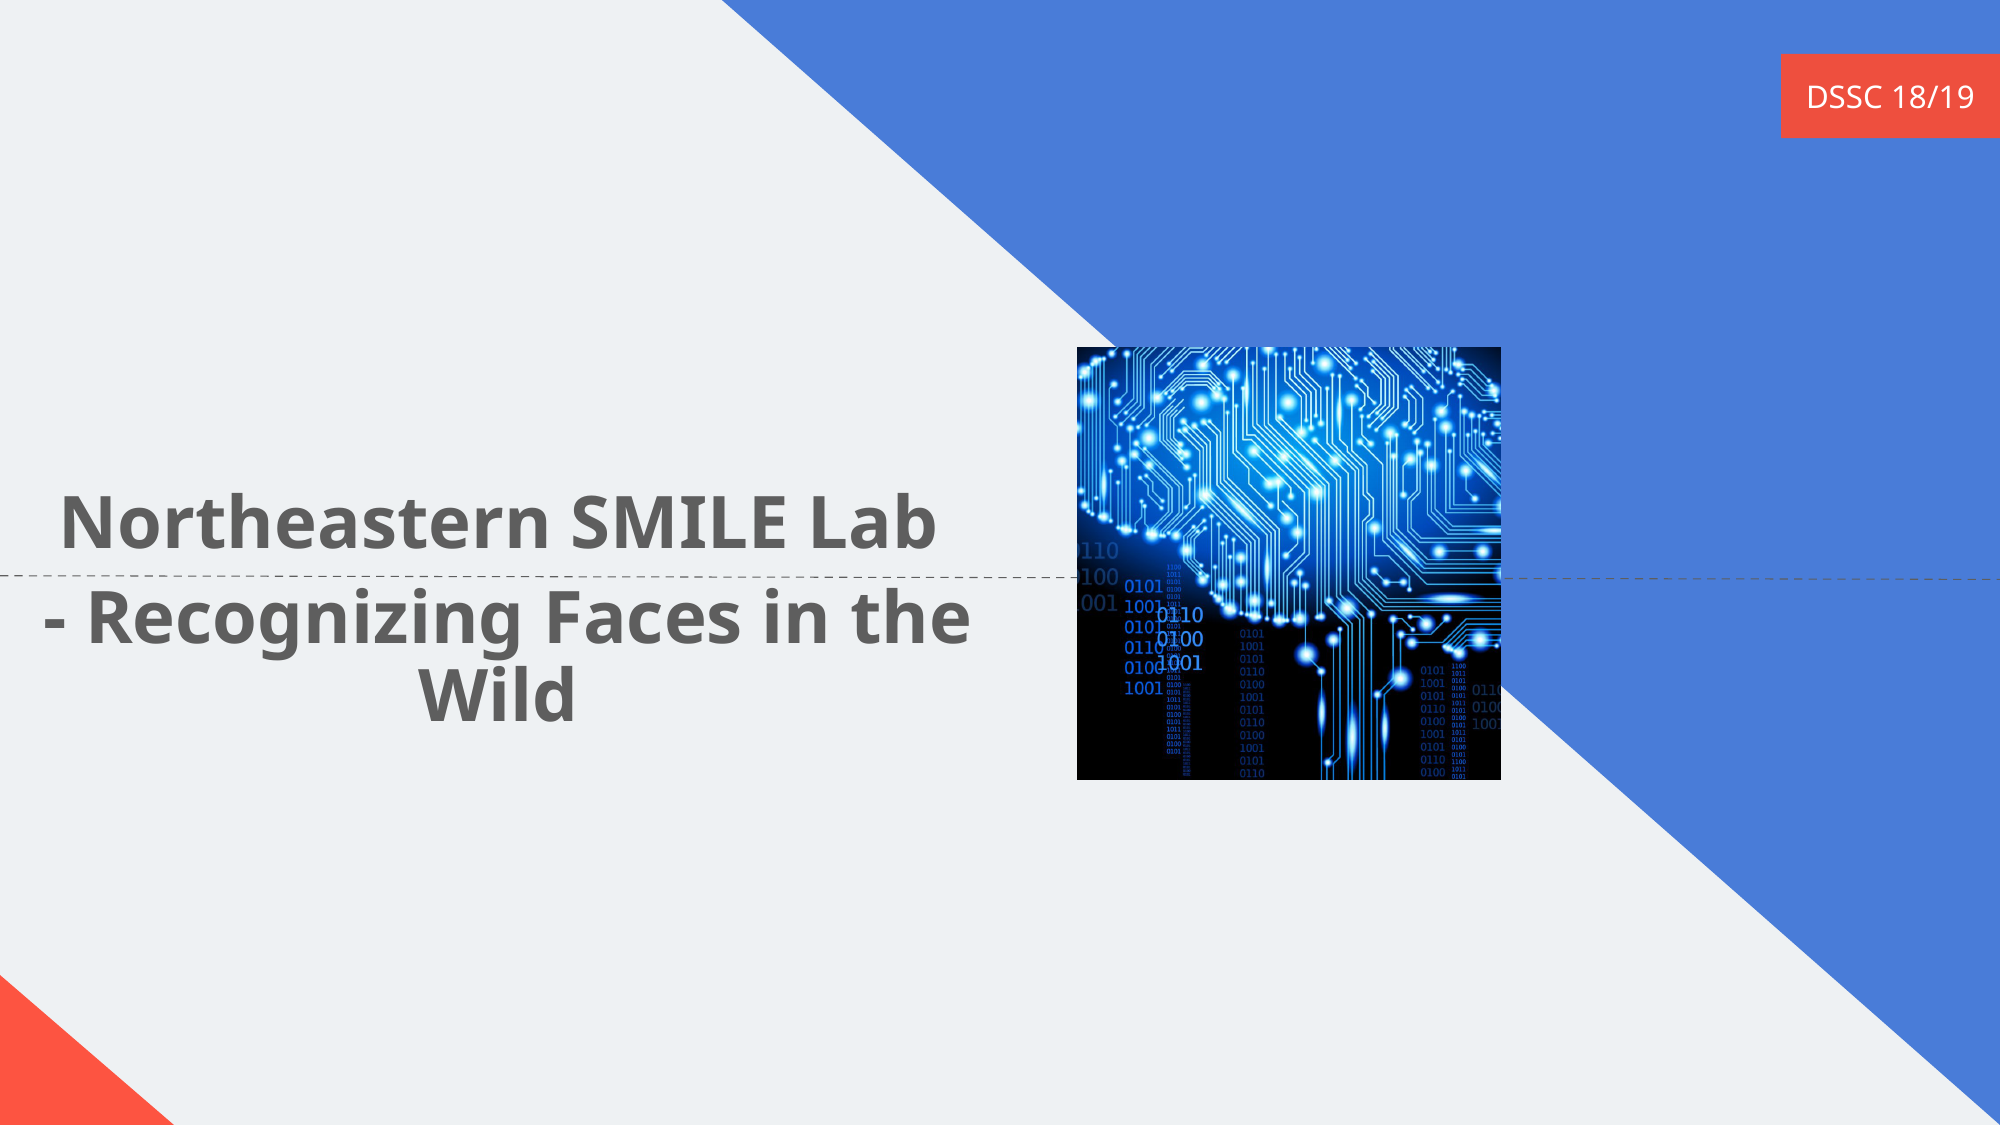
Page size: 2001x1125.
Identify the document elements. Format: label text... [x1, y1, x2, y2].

text_box DSSC 18/19 [1781, 53, 2000, 139]
text_box [0, 974, 174, 1125]
picture [1077, 347, 1501, 781]
subtitle Northeastern SMILE Lab - Recognizing Faces in the Wild [5, 478, 992, 751]
text_box [721, 0, 2000, 1125]
